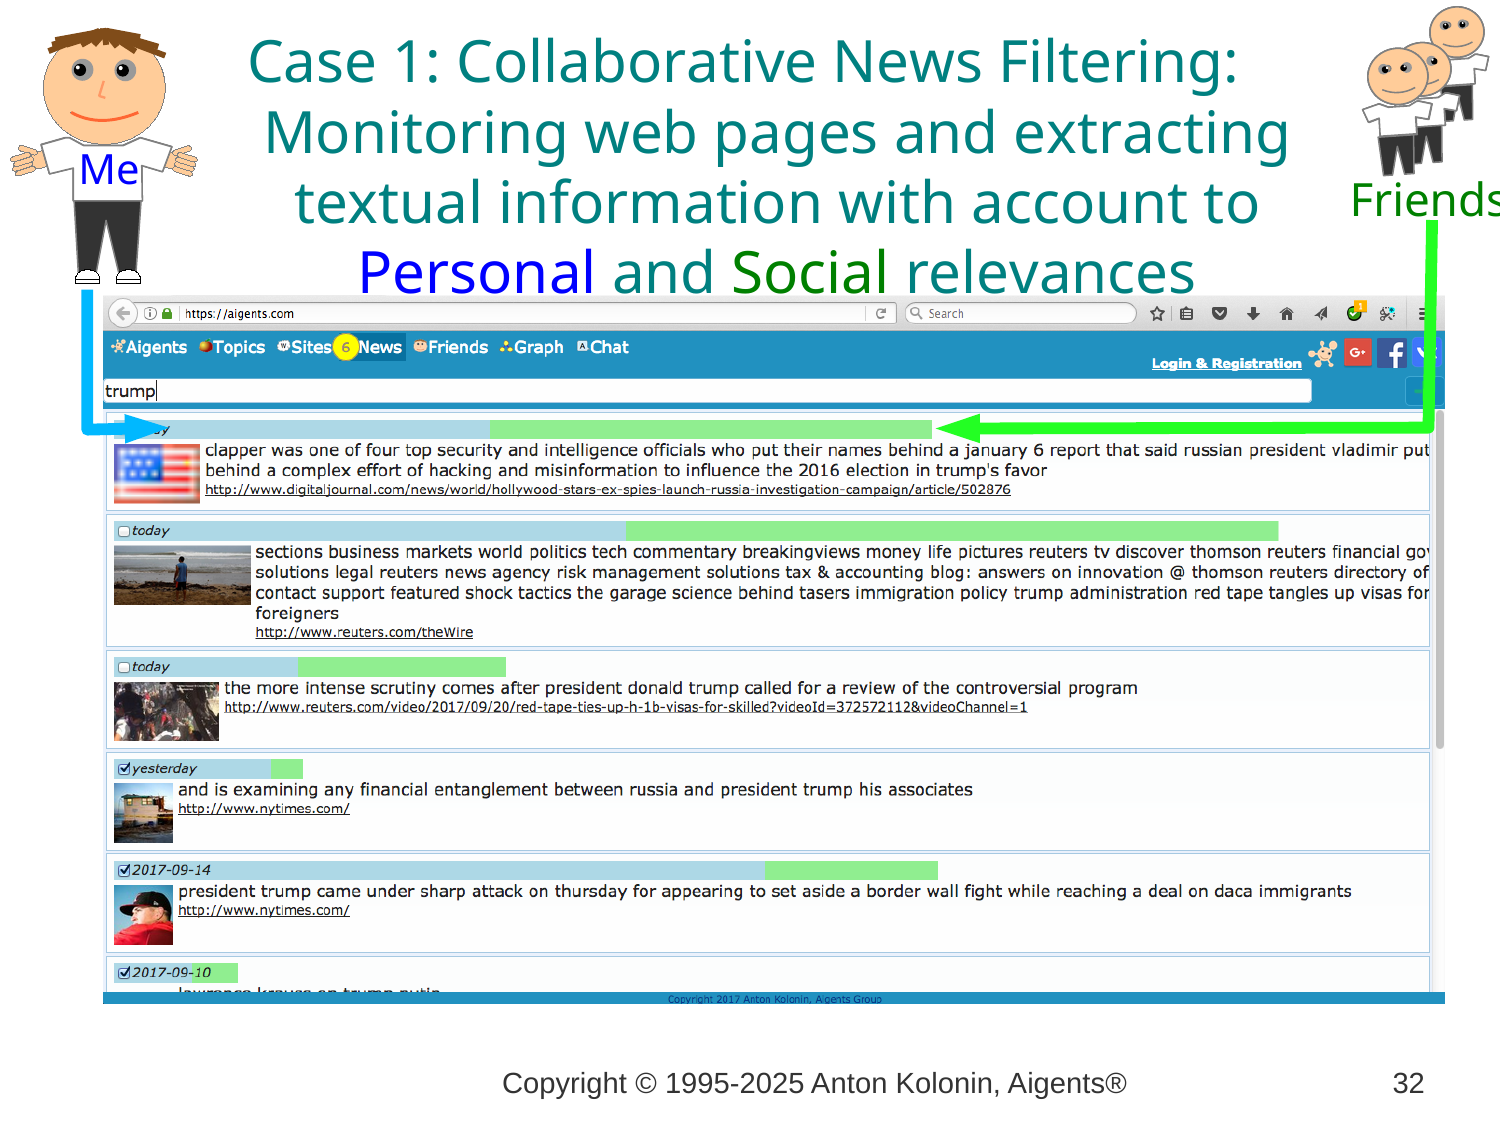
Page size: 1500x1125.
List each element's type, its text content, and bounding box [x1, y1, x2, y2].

text_box Monitoring web pages and extracting textual information with account to Personal and Social relevances [177, 87, 1377, 313]
text_box [10, 137, 67, 176]
text_box [75, 280, 100, 284]
text_box Case 1: Collaborative News Filtering: [1, 1, 1500, 118]
text_box [74, 201, 142, 279]
text_box [43, 42, 166, 145]
text_box Me [67, 134, 151, 201]
text_box Friends [1334, 163, 1500, 234]
picture [103, 295, 1445, 1004]
text_box [116, 280, 141, 284]
text_box [151, 140, 198, 177]
text_box [1362, 6, 1489, 163]
